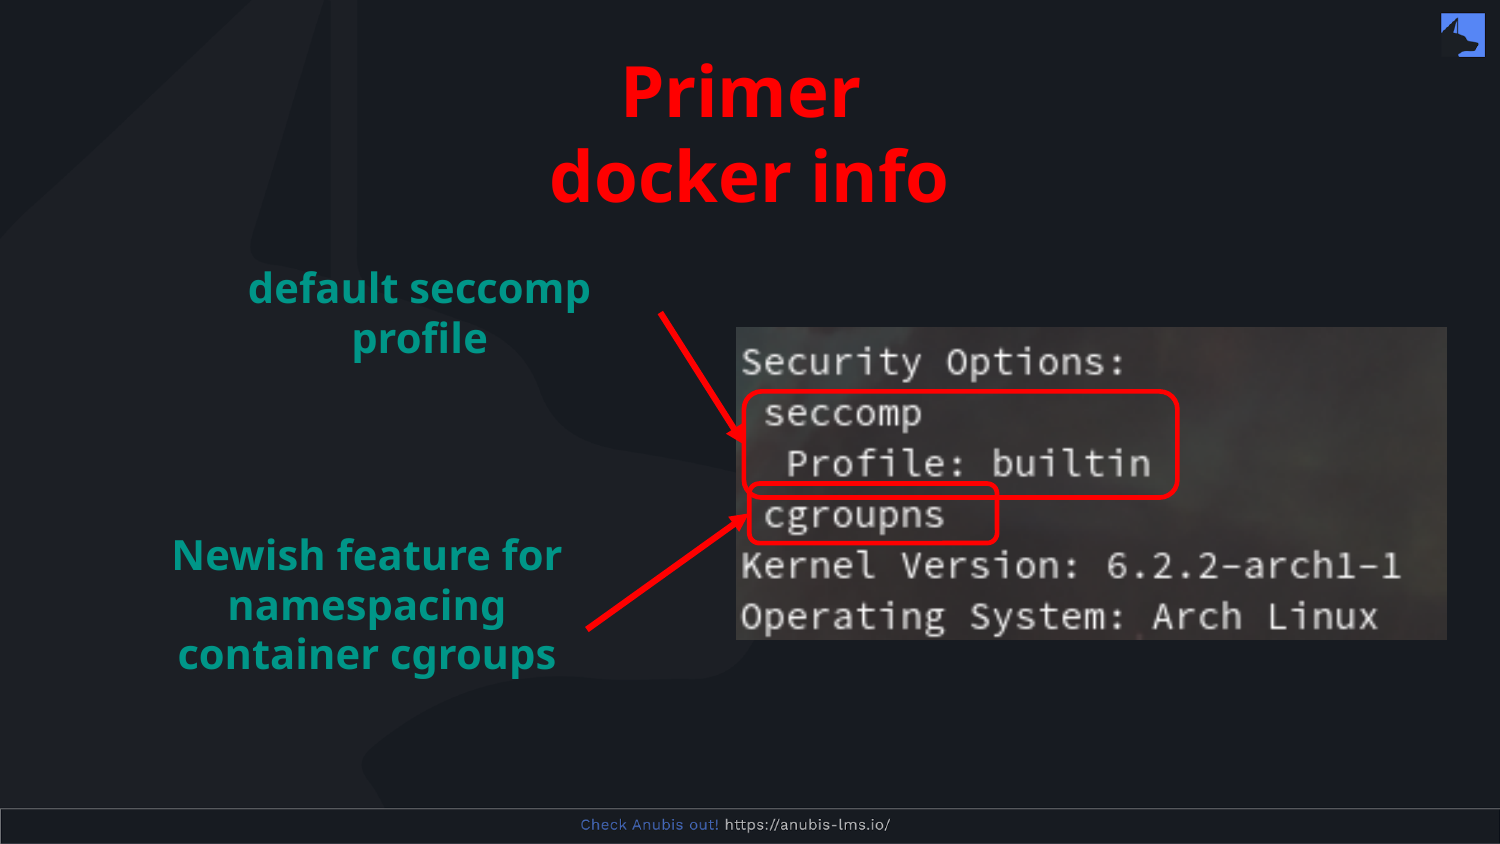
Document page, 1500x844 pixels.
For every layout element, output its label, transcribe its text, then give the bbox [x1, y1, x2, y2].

text_box Newish feature for namespacing container cgroups [146, 513, 588, 694]
picture [0, 0, 1500, 844]
title Primer docker info [109, 38, 1391, 226]
text_box default seccomp profile [178, 246, 661, 377]
